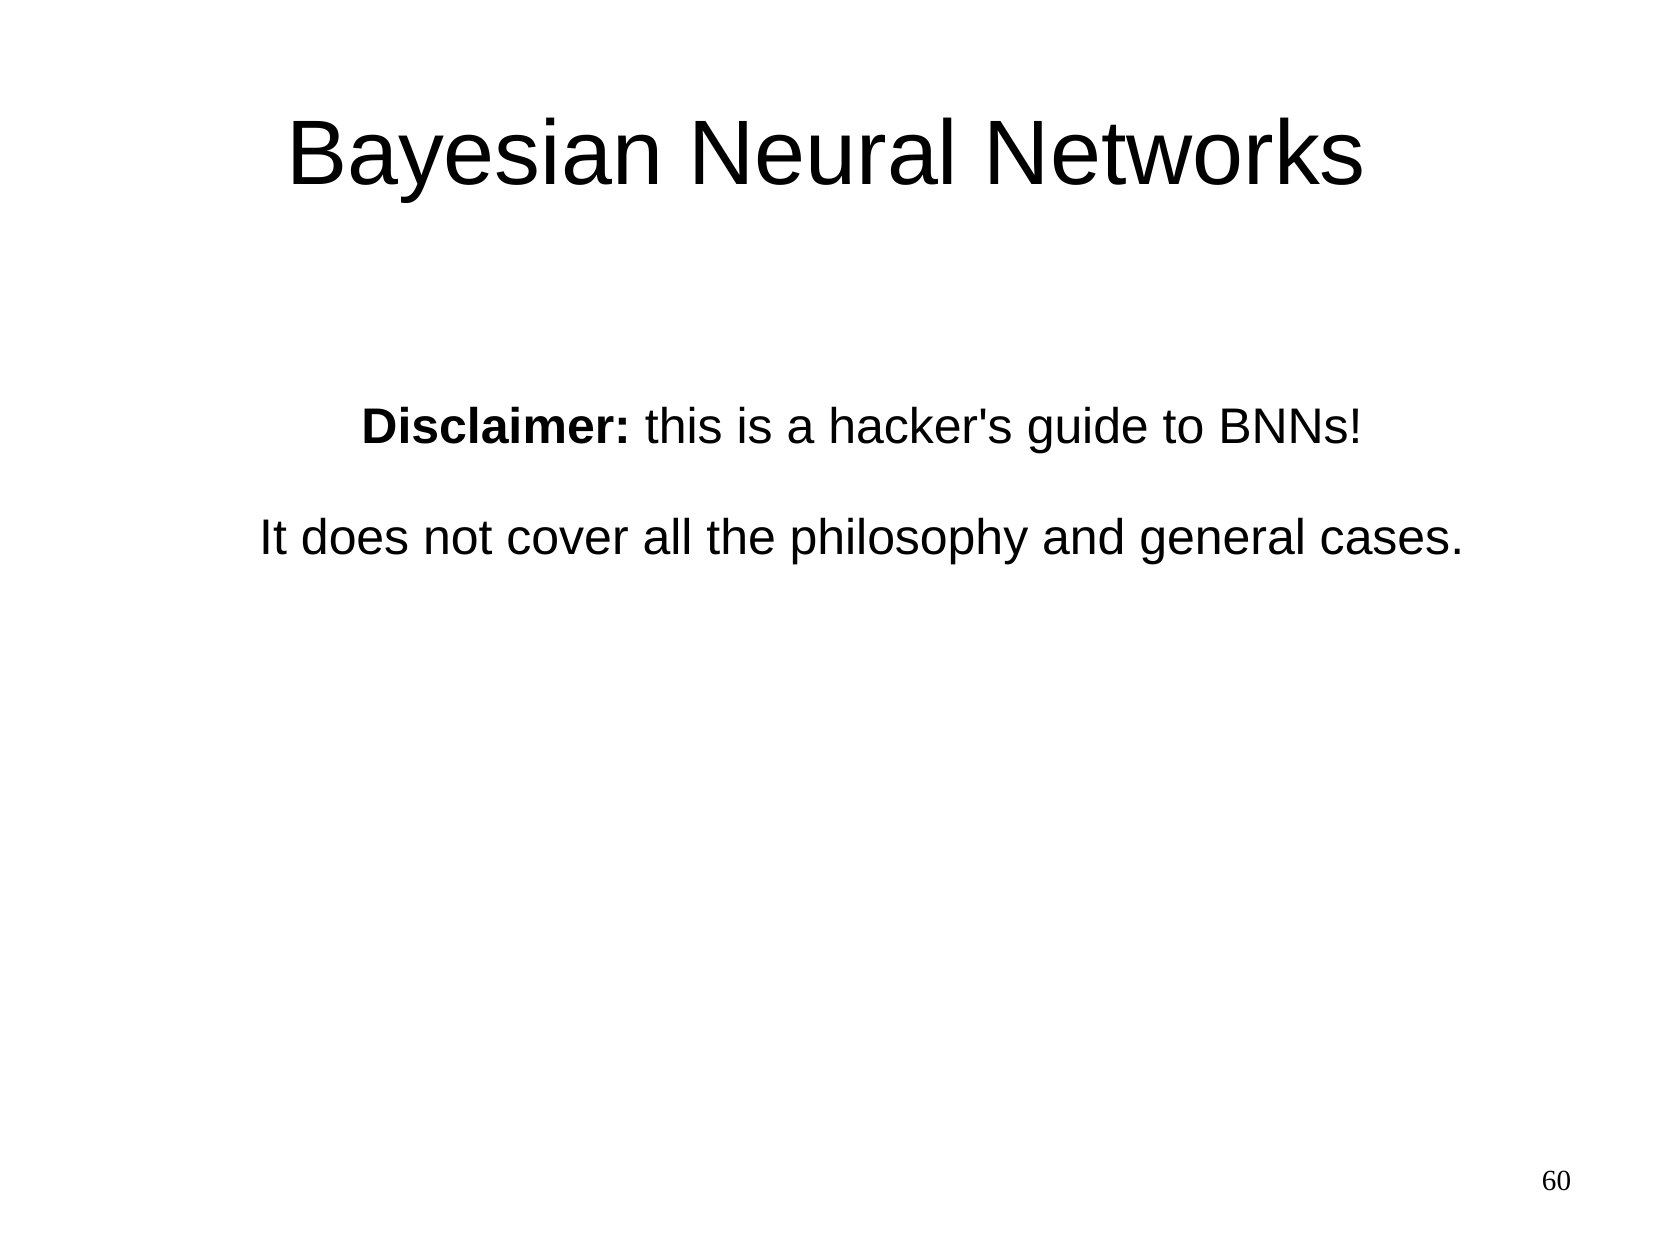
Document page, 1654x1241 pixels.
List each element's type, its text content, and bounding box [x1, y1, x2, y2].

title Bayesian Neural Networks [82, 49, 1571, 257]
text_box Disclaimer: this is a hacker's guide to BNNs! It does not cover all the philosophy and general cases. [244, 390, 1481, 634]
